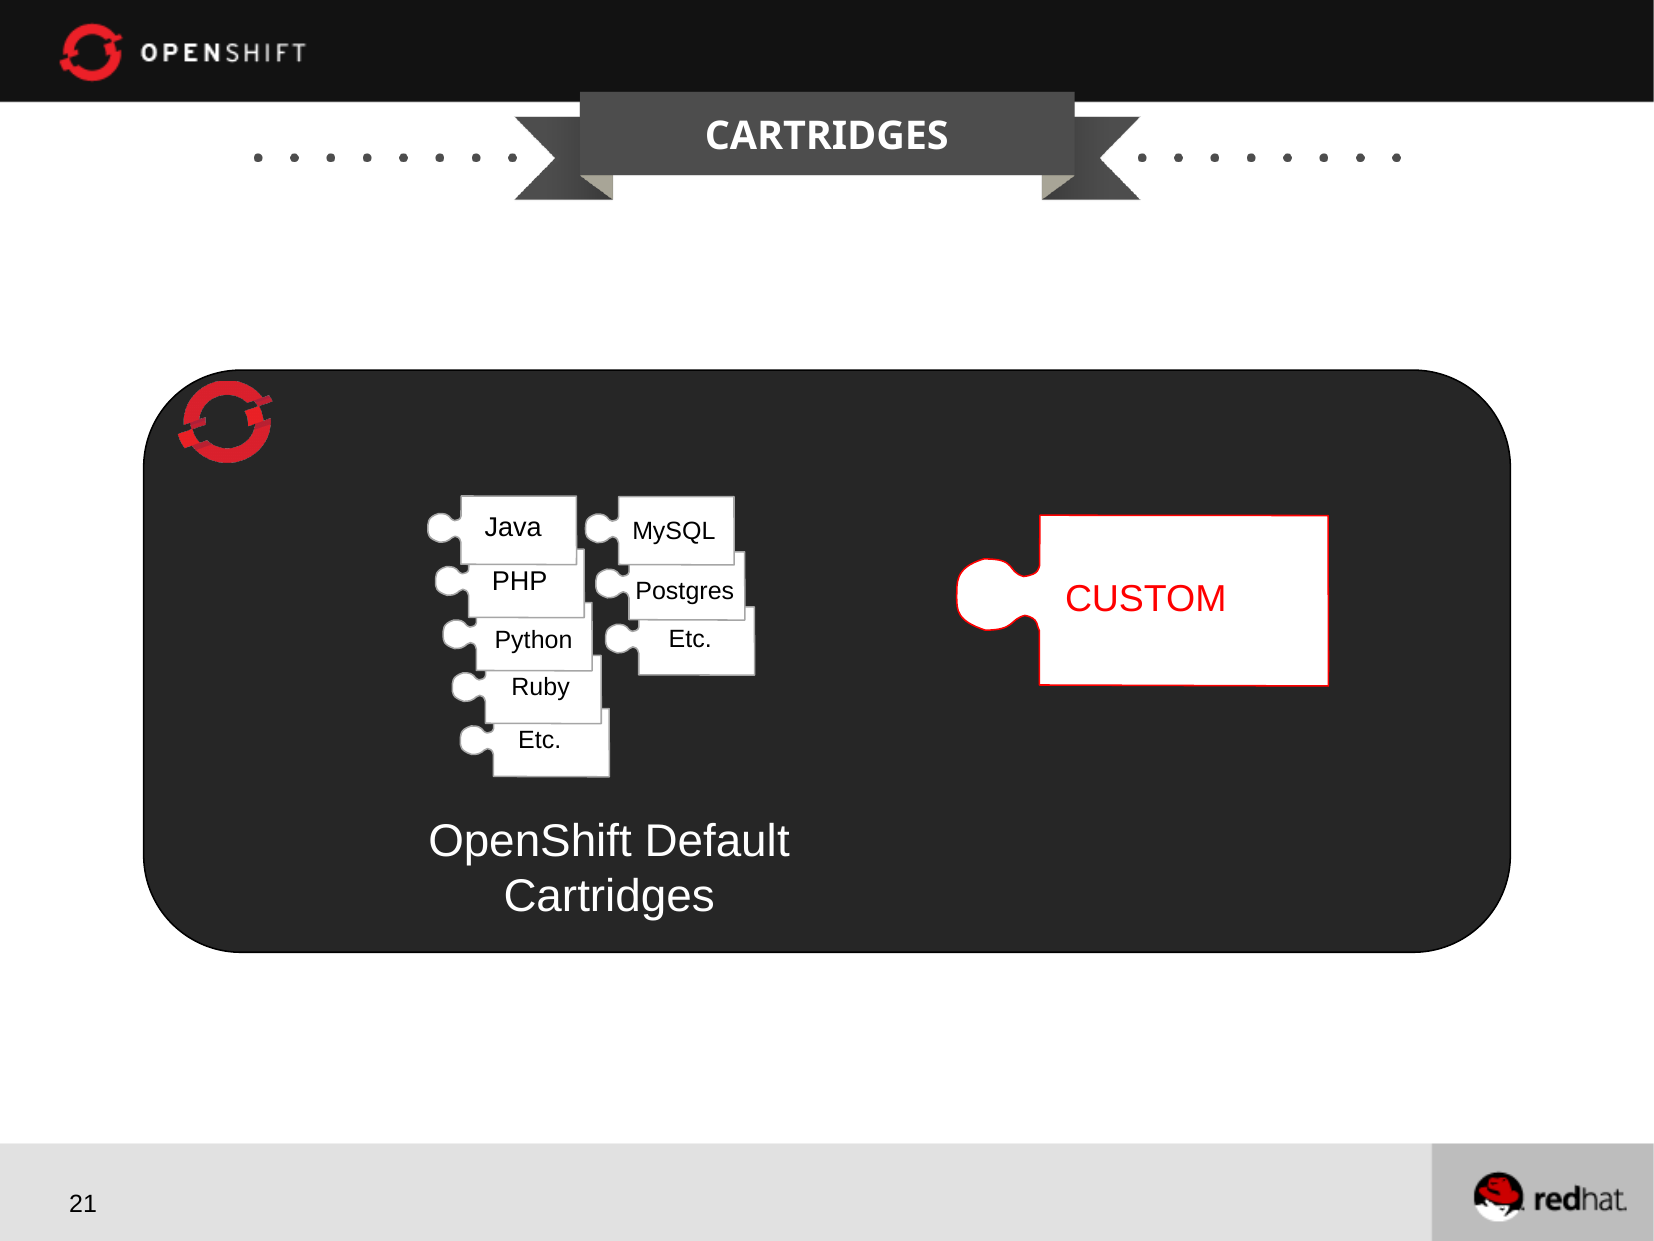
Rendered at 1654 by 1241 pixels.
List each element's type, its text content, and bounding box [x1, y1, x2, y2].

text_box PHP [477, 565, 563, 604]
text_box Etc. [503, 724, 577, 762]
text_box Etc. [653, 620, 727, 660]
text_box MySQL [617, 507, 731, 553]
text_box Ruby [496, 671, 585, 709]
text_box OpenShift Default Cartridges [408, 802, 810, 930]
text_box CARTRIDGES [581, 101, 1073, 166]
text_box Postgres [620, 567, 750, 613]
text_box CUSTOM [1050, 566, 1242, 627]
text_box [143, 370, 1511, 953]
picture [0, 0, 1654, 1241]
text_box Python [479, 615, 588, 661]
text_box Java [469, 502, 557, 550]
